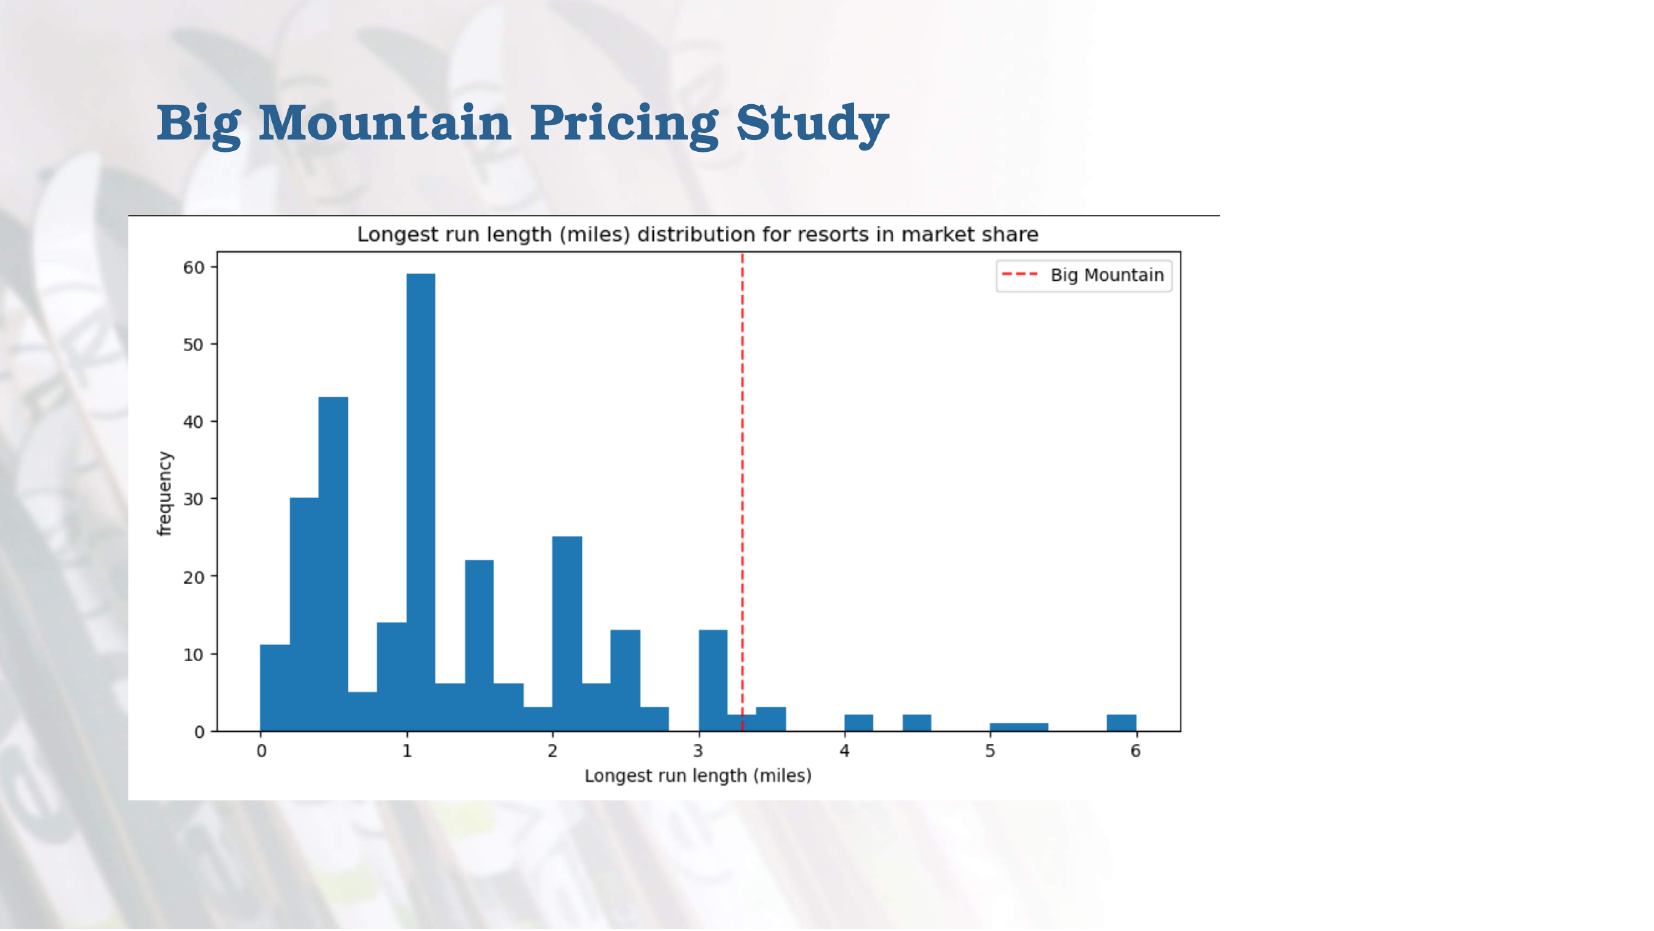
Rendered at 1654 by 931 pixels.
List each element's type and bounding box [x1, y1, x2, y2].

picture [0, 0, 1238, 929]
